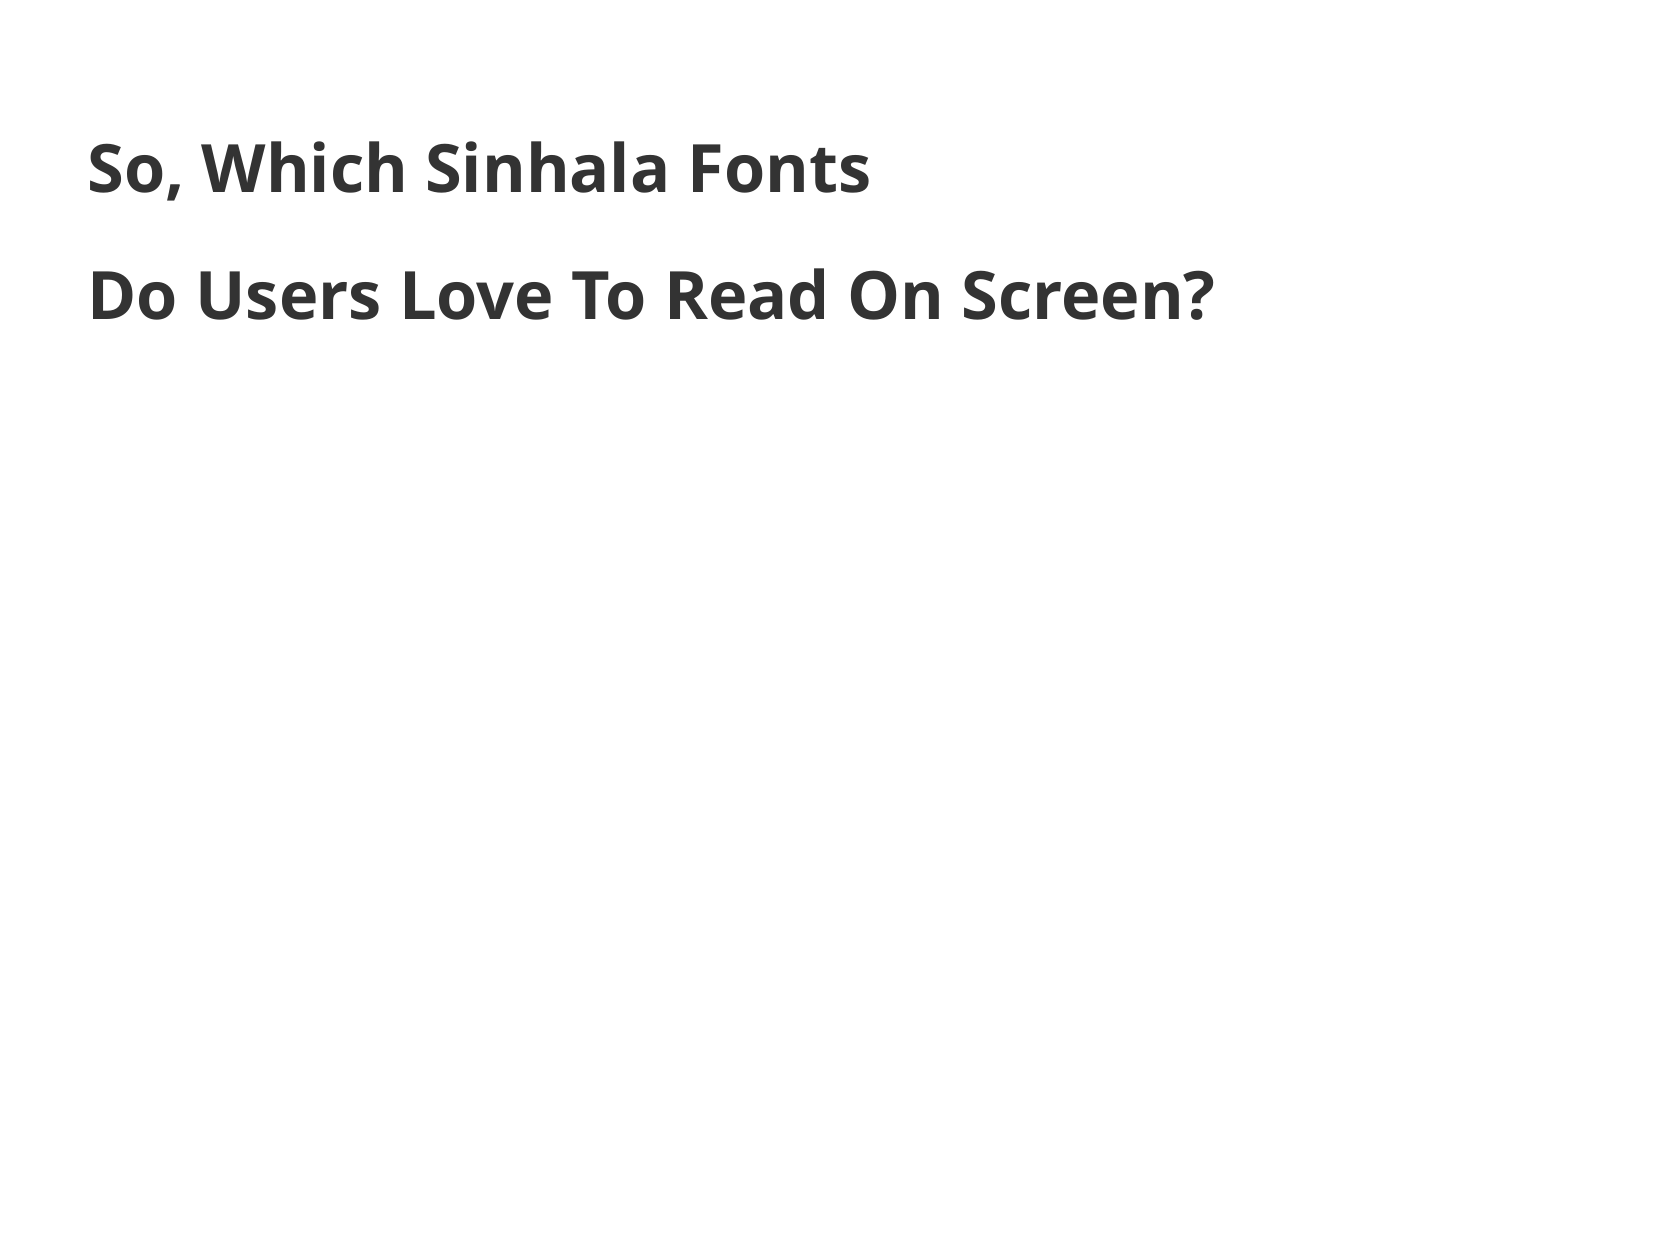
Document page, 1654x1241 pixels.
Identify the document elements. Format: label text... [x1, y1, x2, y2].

title So, Which Sinhala Fonts Do Users Love To Read On Screen? [87, 108, 1576, 316]
